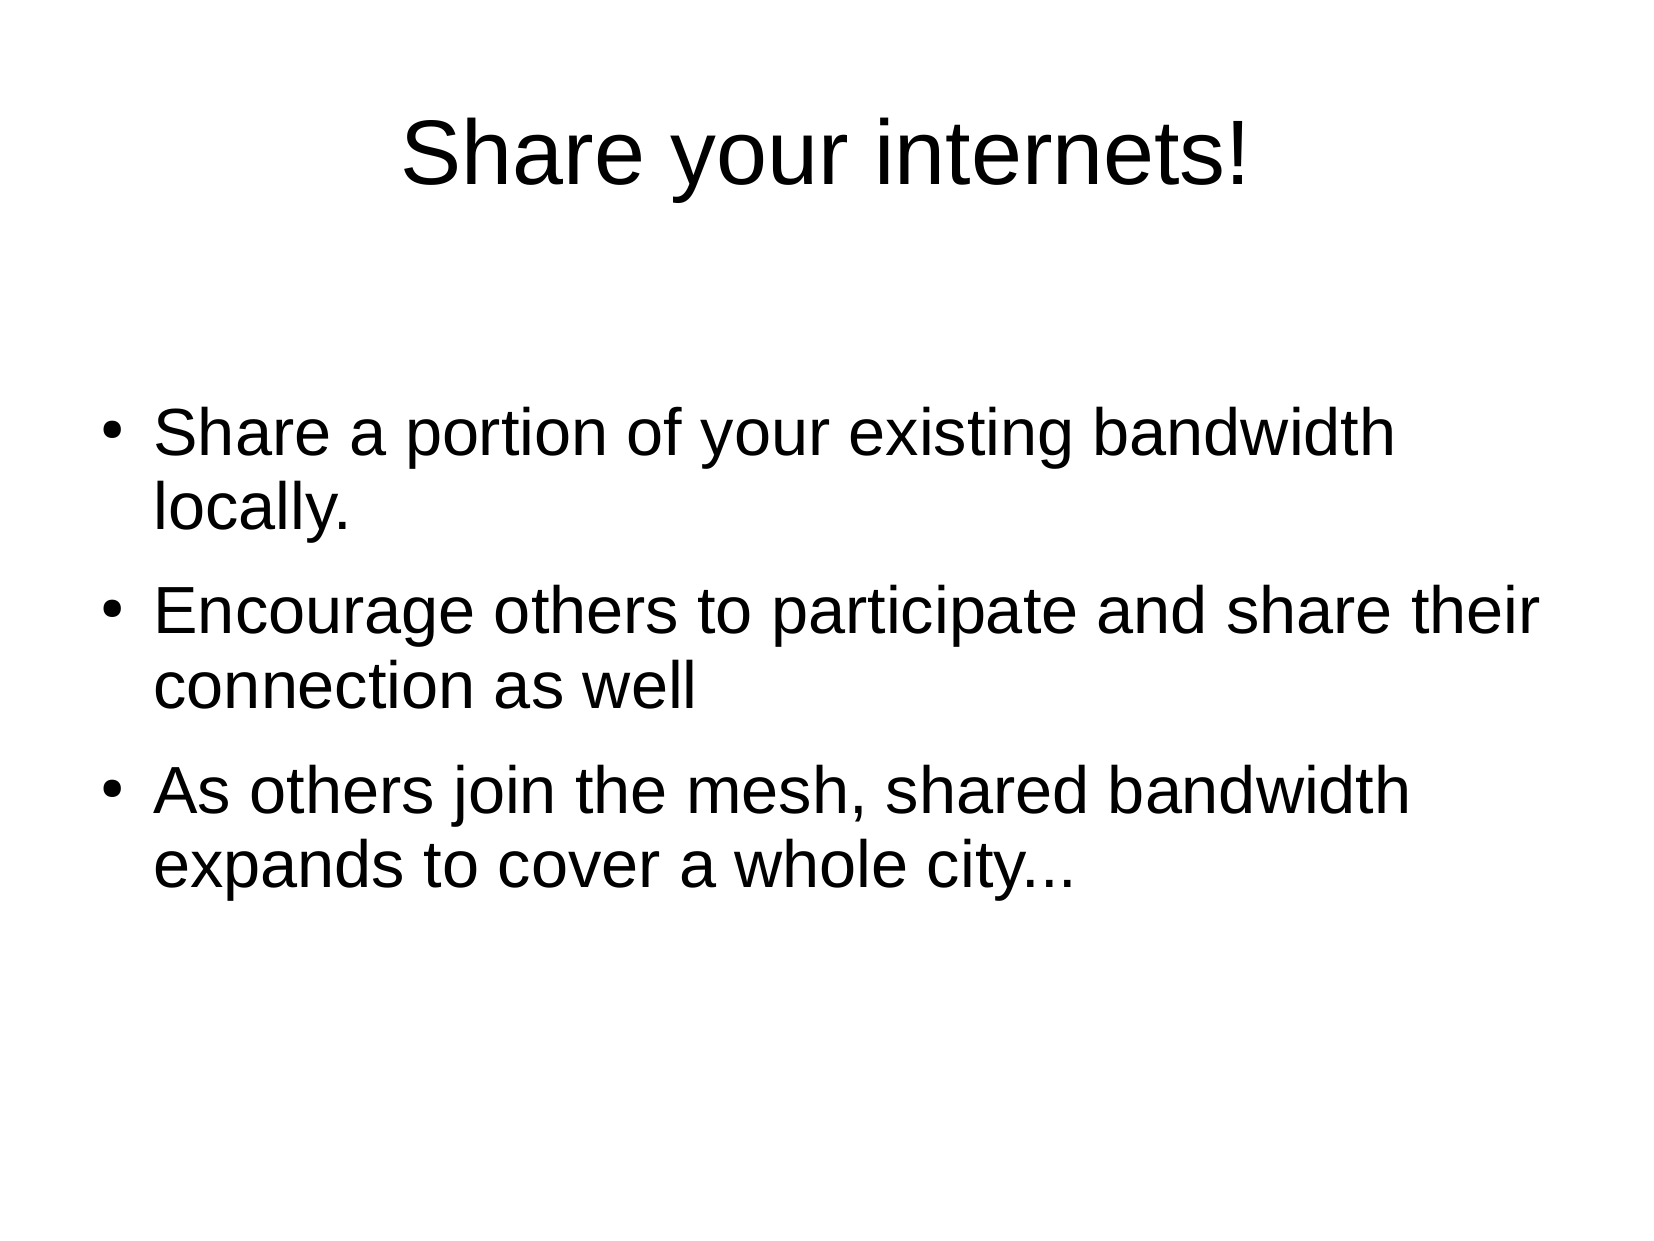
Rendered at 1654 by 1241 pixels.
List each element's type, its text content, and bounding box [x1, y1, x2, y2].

title Share your internets! [82, 49, 1571, 257]
list Share a portion of your existing bandwidth locally. Encourage others to participate and share their connection as well As others join the mesh, shared bandwidth expands to cover a whole city... [82, 290, 1571, 1010]
